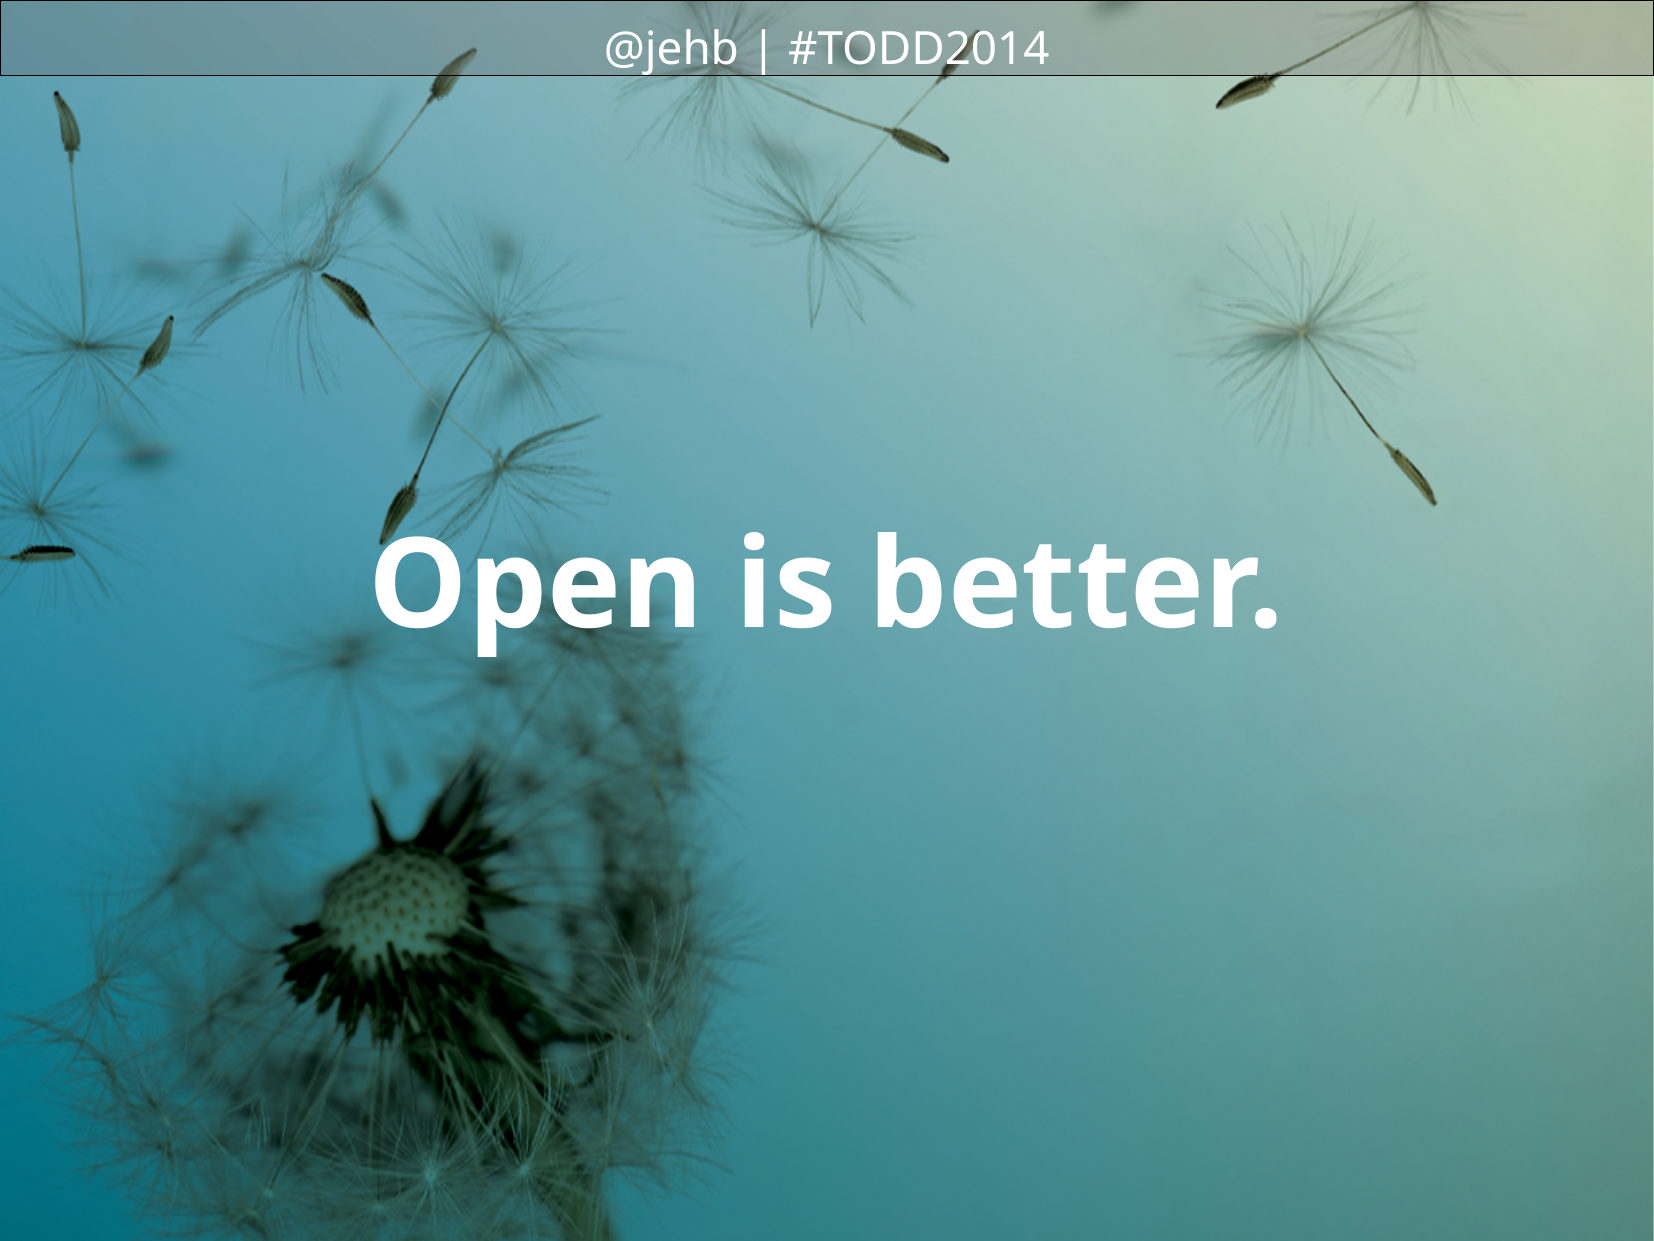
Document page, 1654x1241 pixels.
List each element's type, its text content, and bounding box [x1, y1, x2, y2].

text_box Open is better. [82, 49, 1571, 1109]
picture [0, 76, 1654, 1241]
